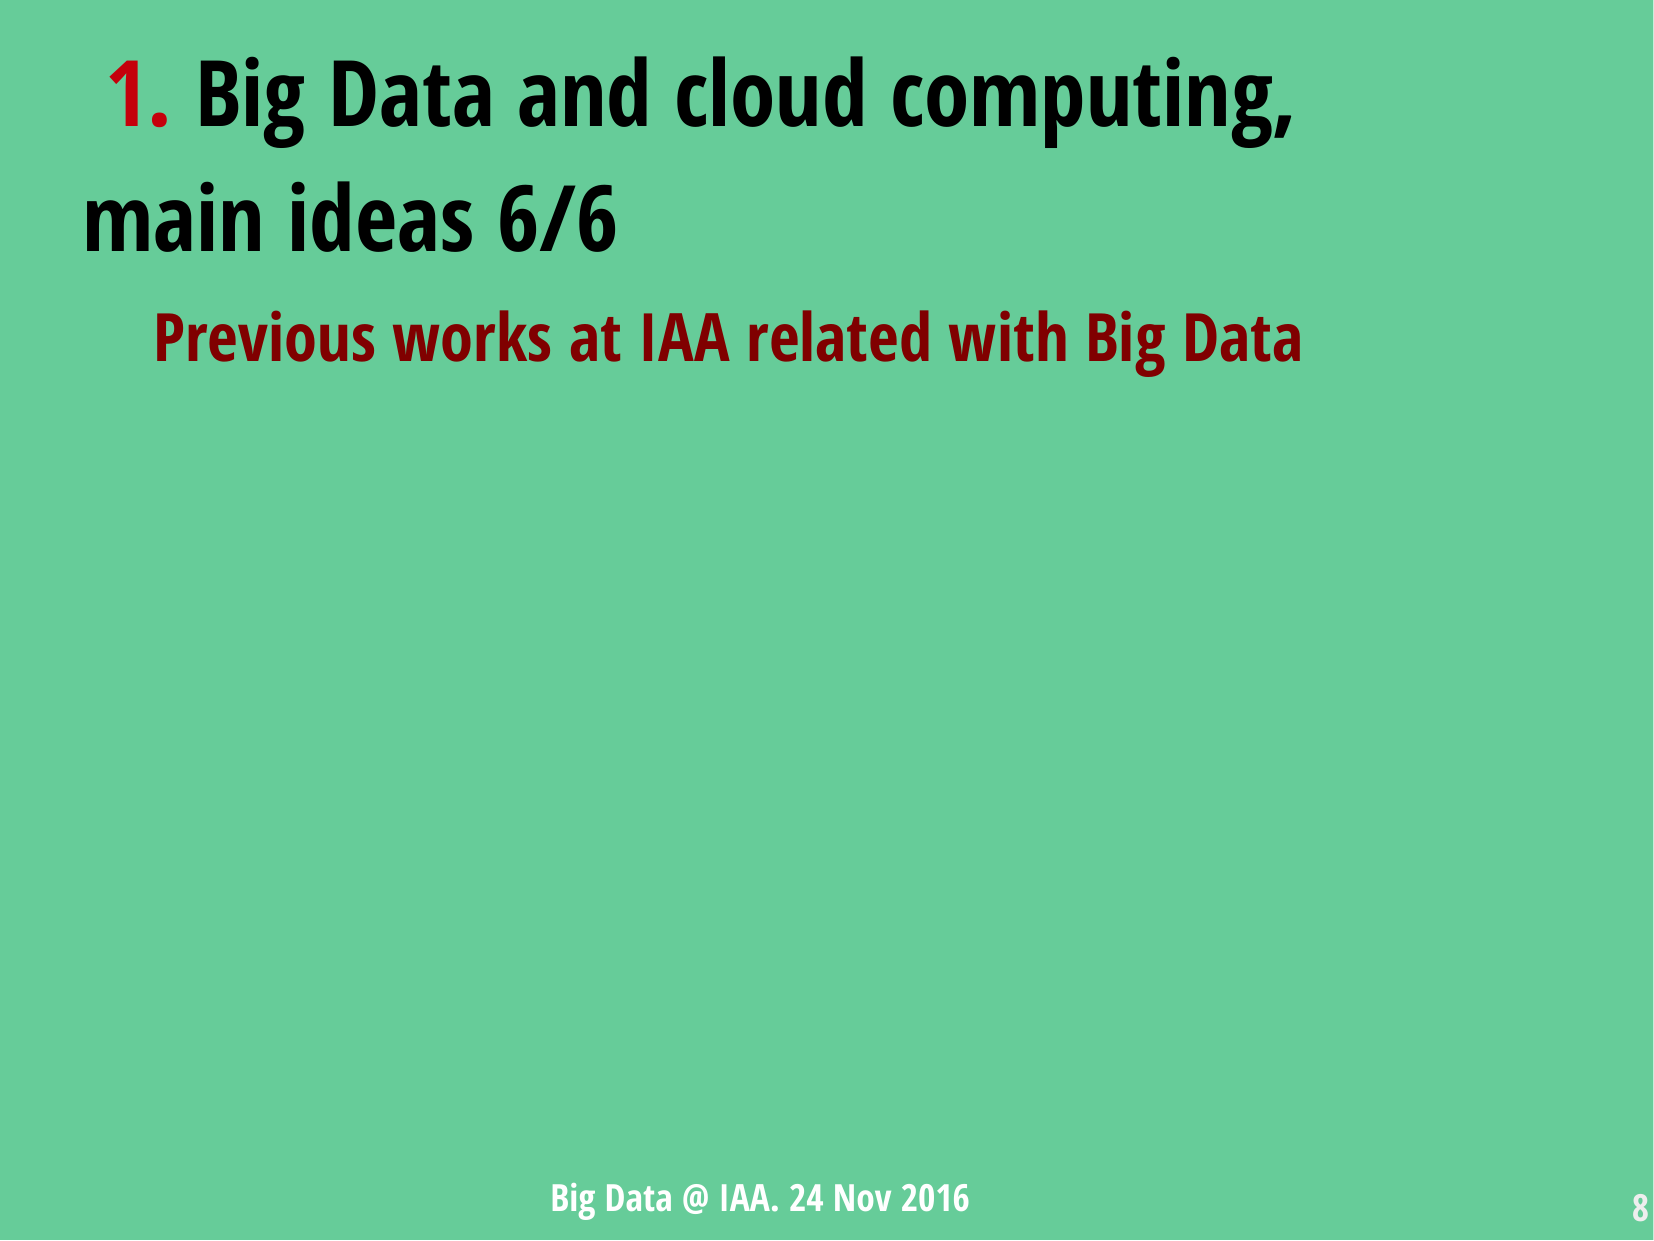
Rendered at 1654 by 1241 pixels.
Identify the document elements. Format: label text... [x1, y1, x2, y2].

title 1. Big Data and cloud computing, main ideas 6/6 [82, 27, 1571, 279]
list Previous works at IAA related with Big Data [82, 290, 1571, 1146]
